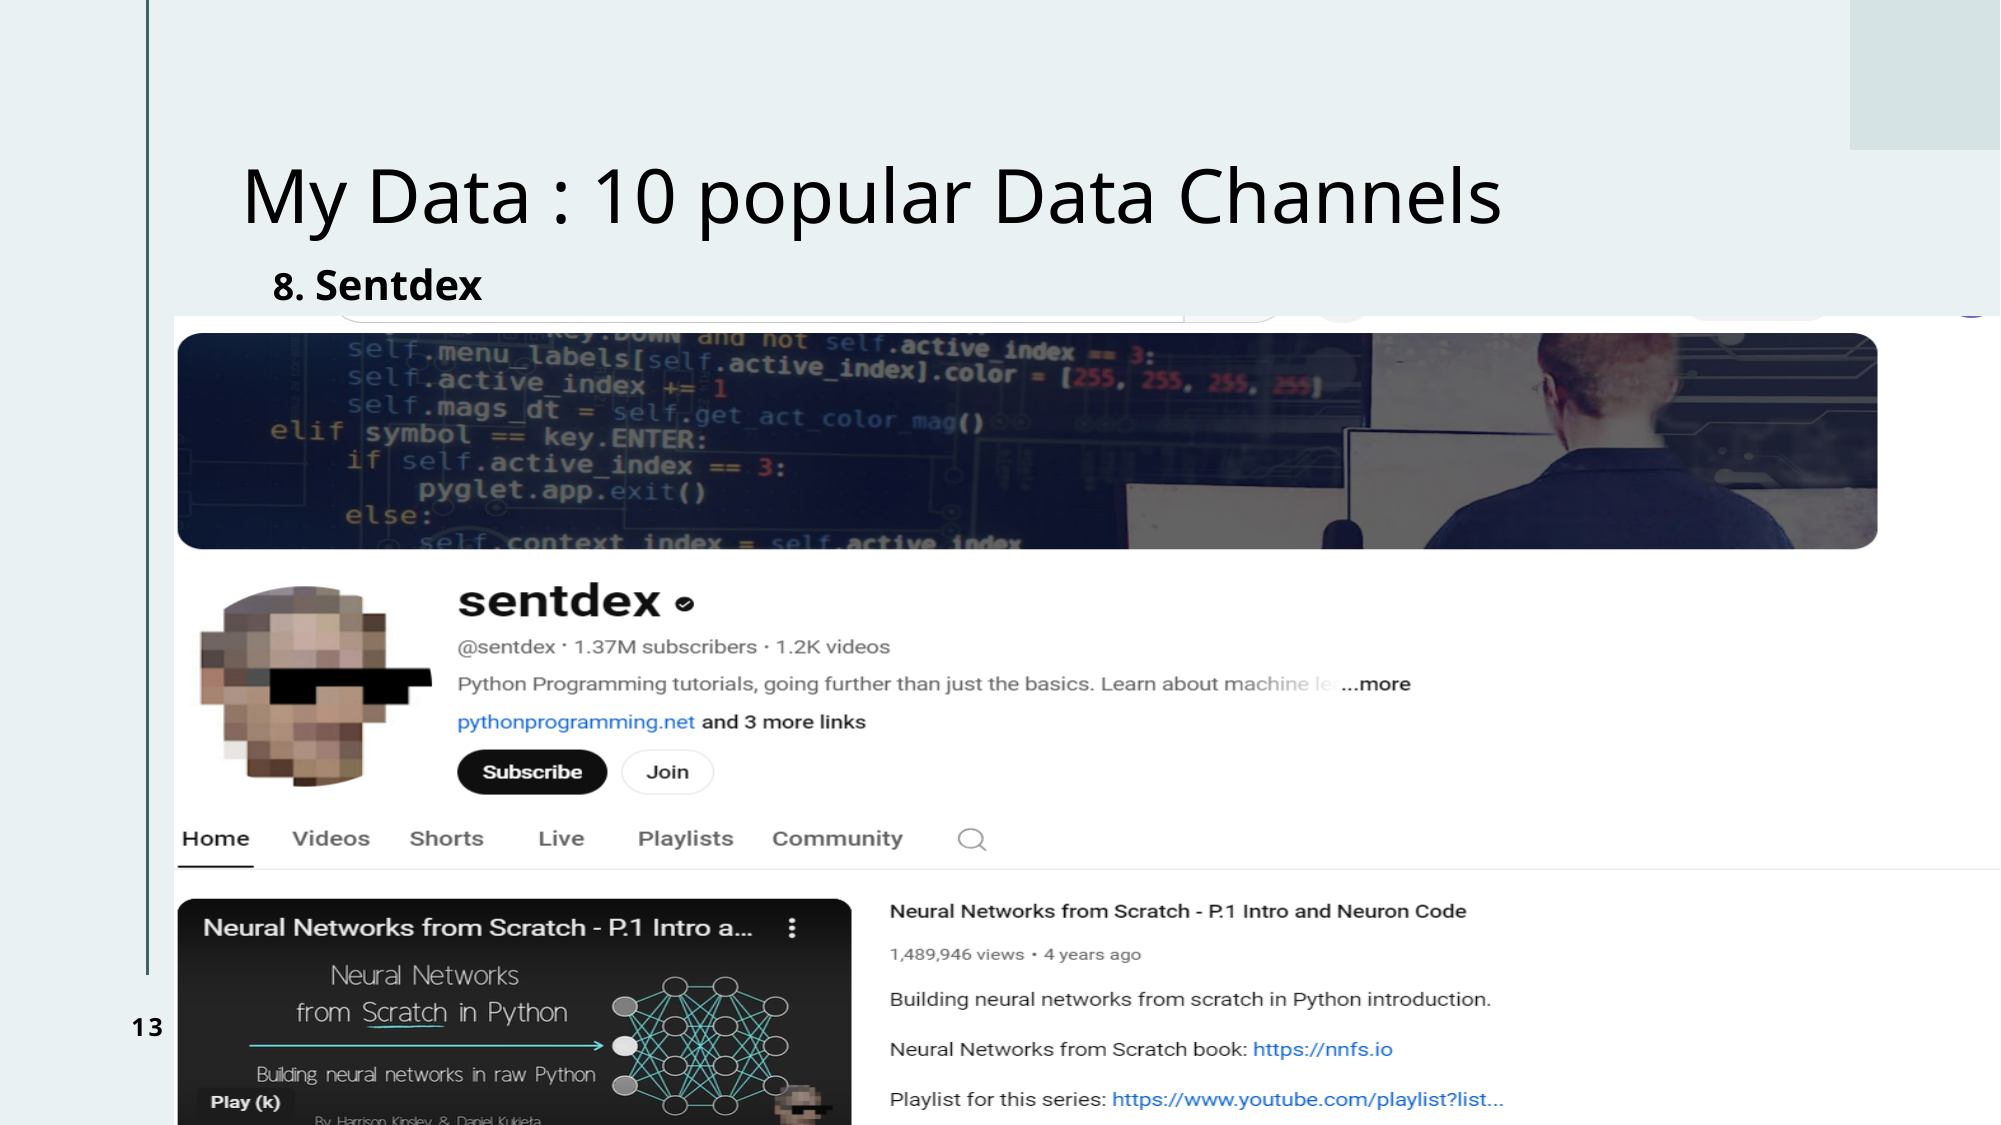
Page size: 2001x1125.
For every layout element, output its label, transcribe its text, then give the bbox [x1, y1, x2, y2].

title My Data : 10 popular Data Channels [240, 82, 1743, 316]
text_box [67, 975, 174, 1082]
text_box 8. Sentdex [257, 251, 973, 316]
picture [174, 316, 2000, 1125]
